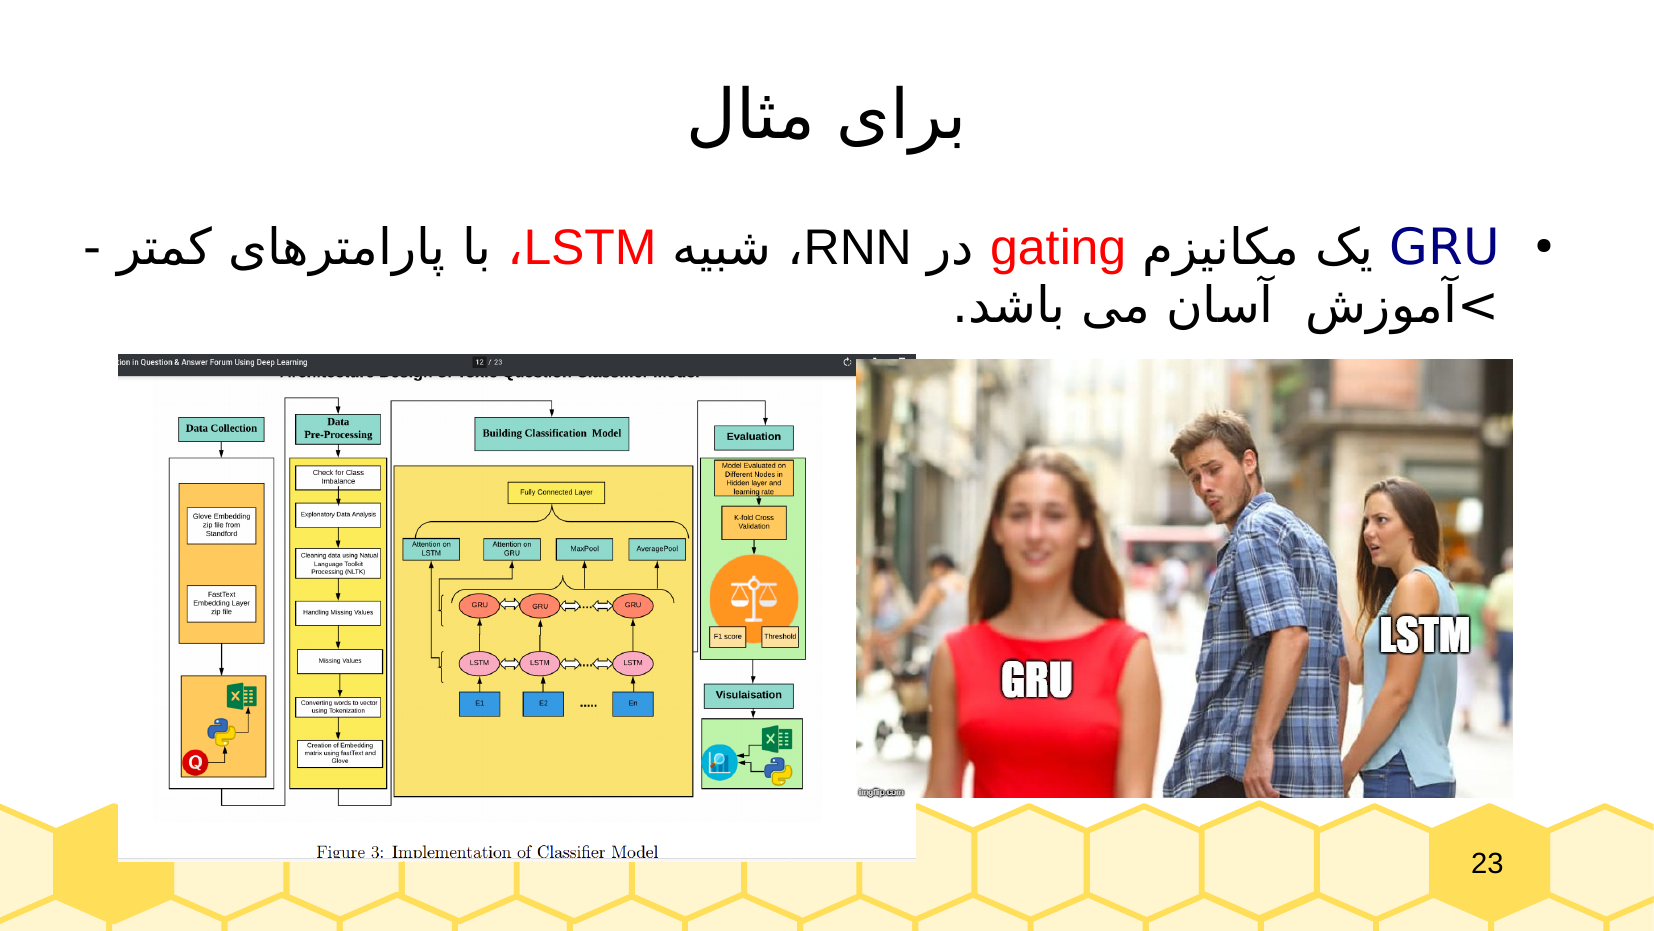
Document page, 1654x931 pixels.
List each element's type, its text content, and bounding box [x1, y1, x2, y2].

title برای مثال [82, 37, 1571, 193]
list GRU یک مکانیزم gating در RNN، شبیه LSTM، با پارامترهای کمتر ->آموزش آسان می باشد. [82, 217, 1571, 758]
picture [118, 359, 1513, 862]
